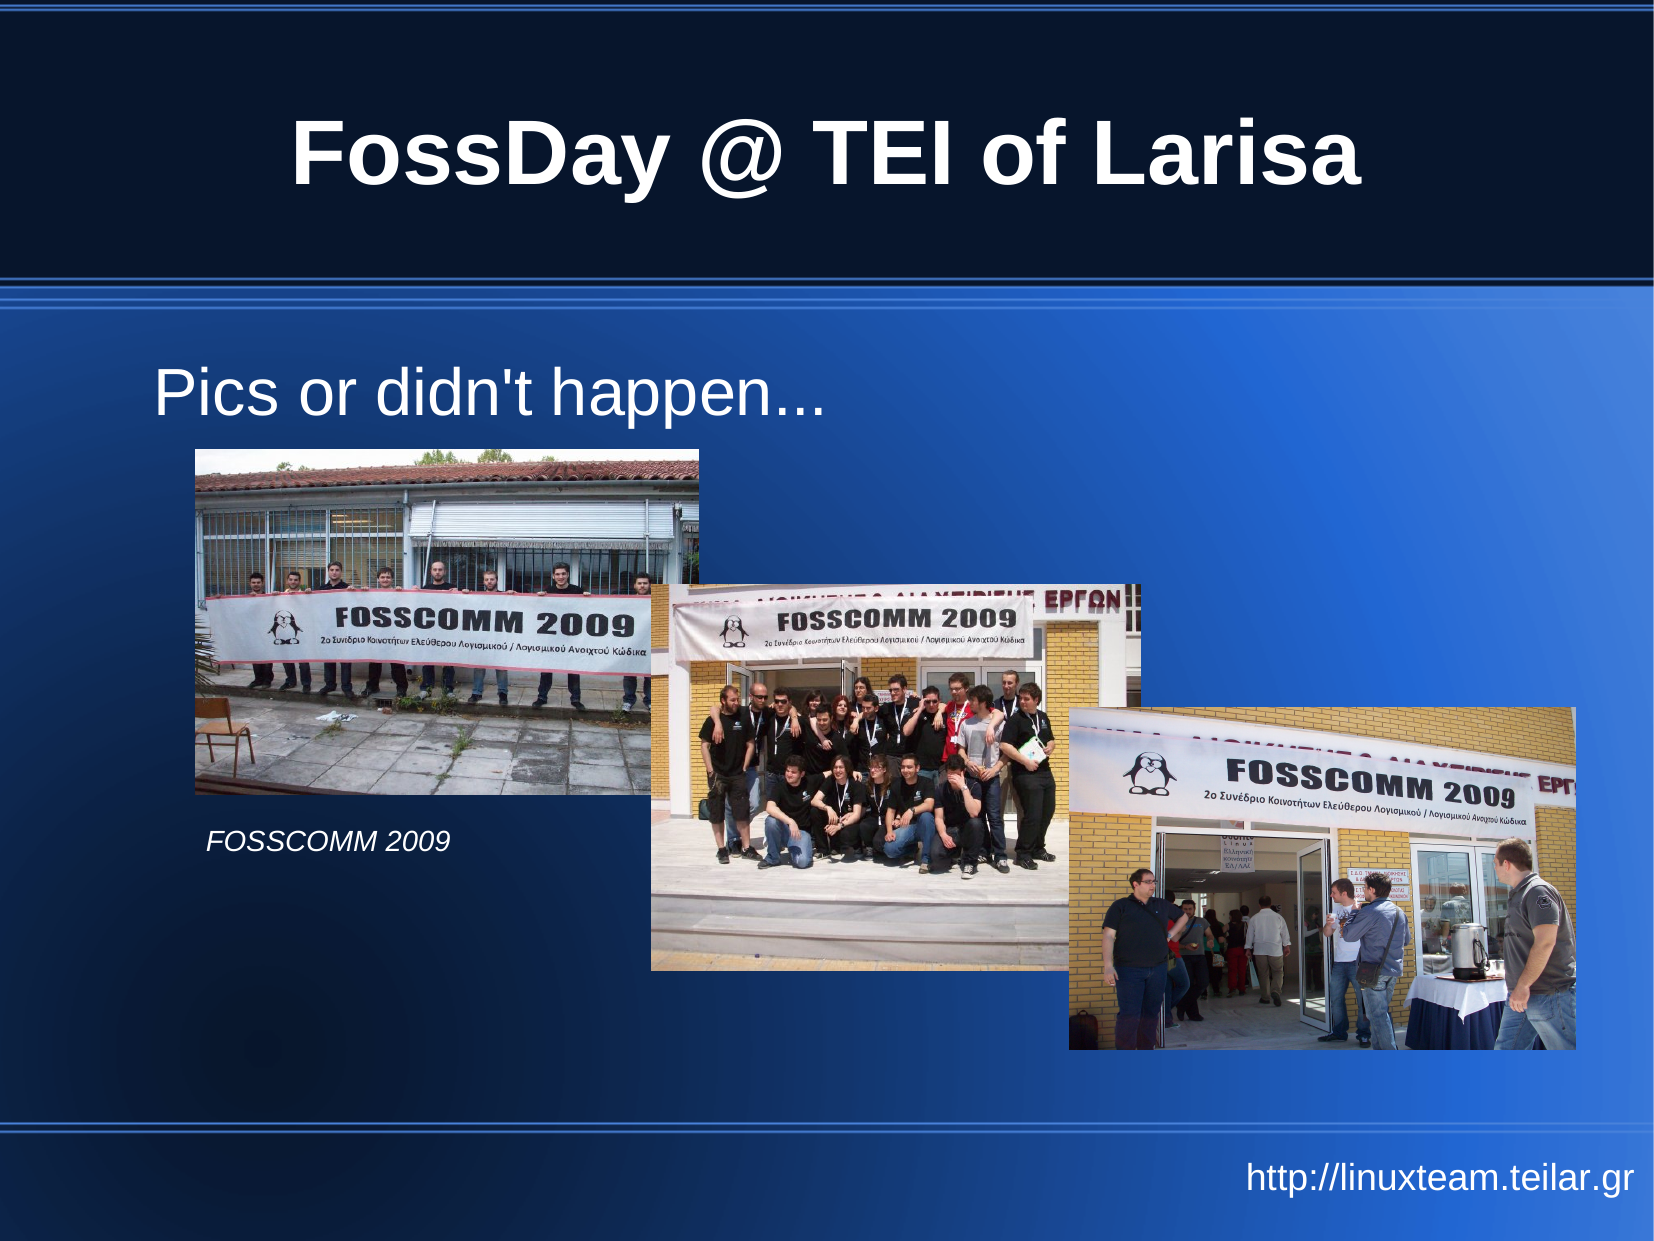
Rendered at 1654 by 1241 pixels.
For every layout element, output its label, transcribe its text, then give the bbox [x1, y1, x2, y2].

text_box http://linuxteam.teilar.gr [1200, 1155, 1636, 1201]
list Pics or didn't happen... [82, 355, 1571, 451]
list FOSSCOMM 2009 [135, 825, 651, 920]
title FossDay @ TEI of Larisa [82, 49, 1571, 257]
picture [0, 0, 1654, 1241]
